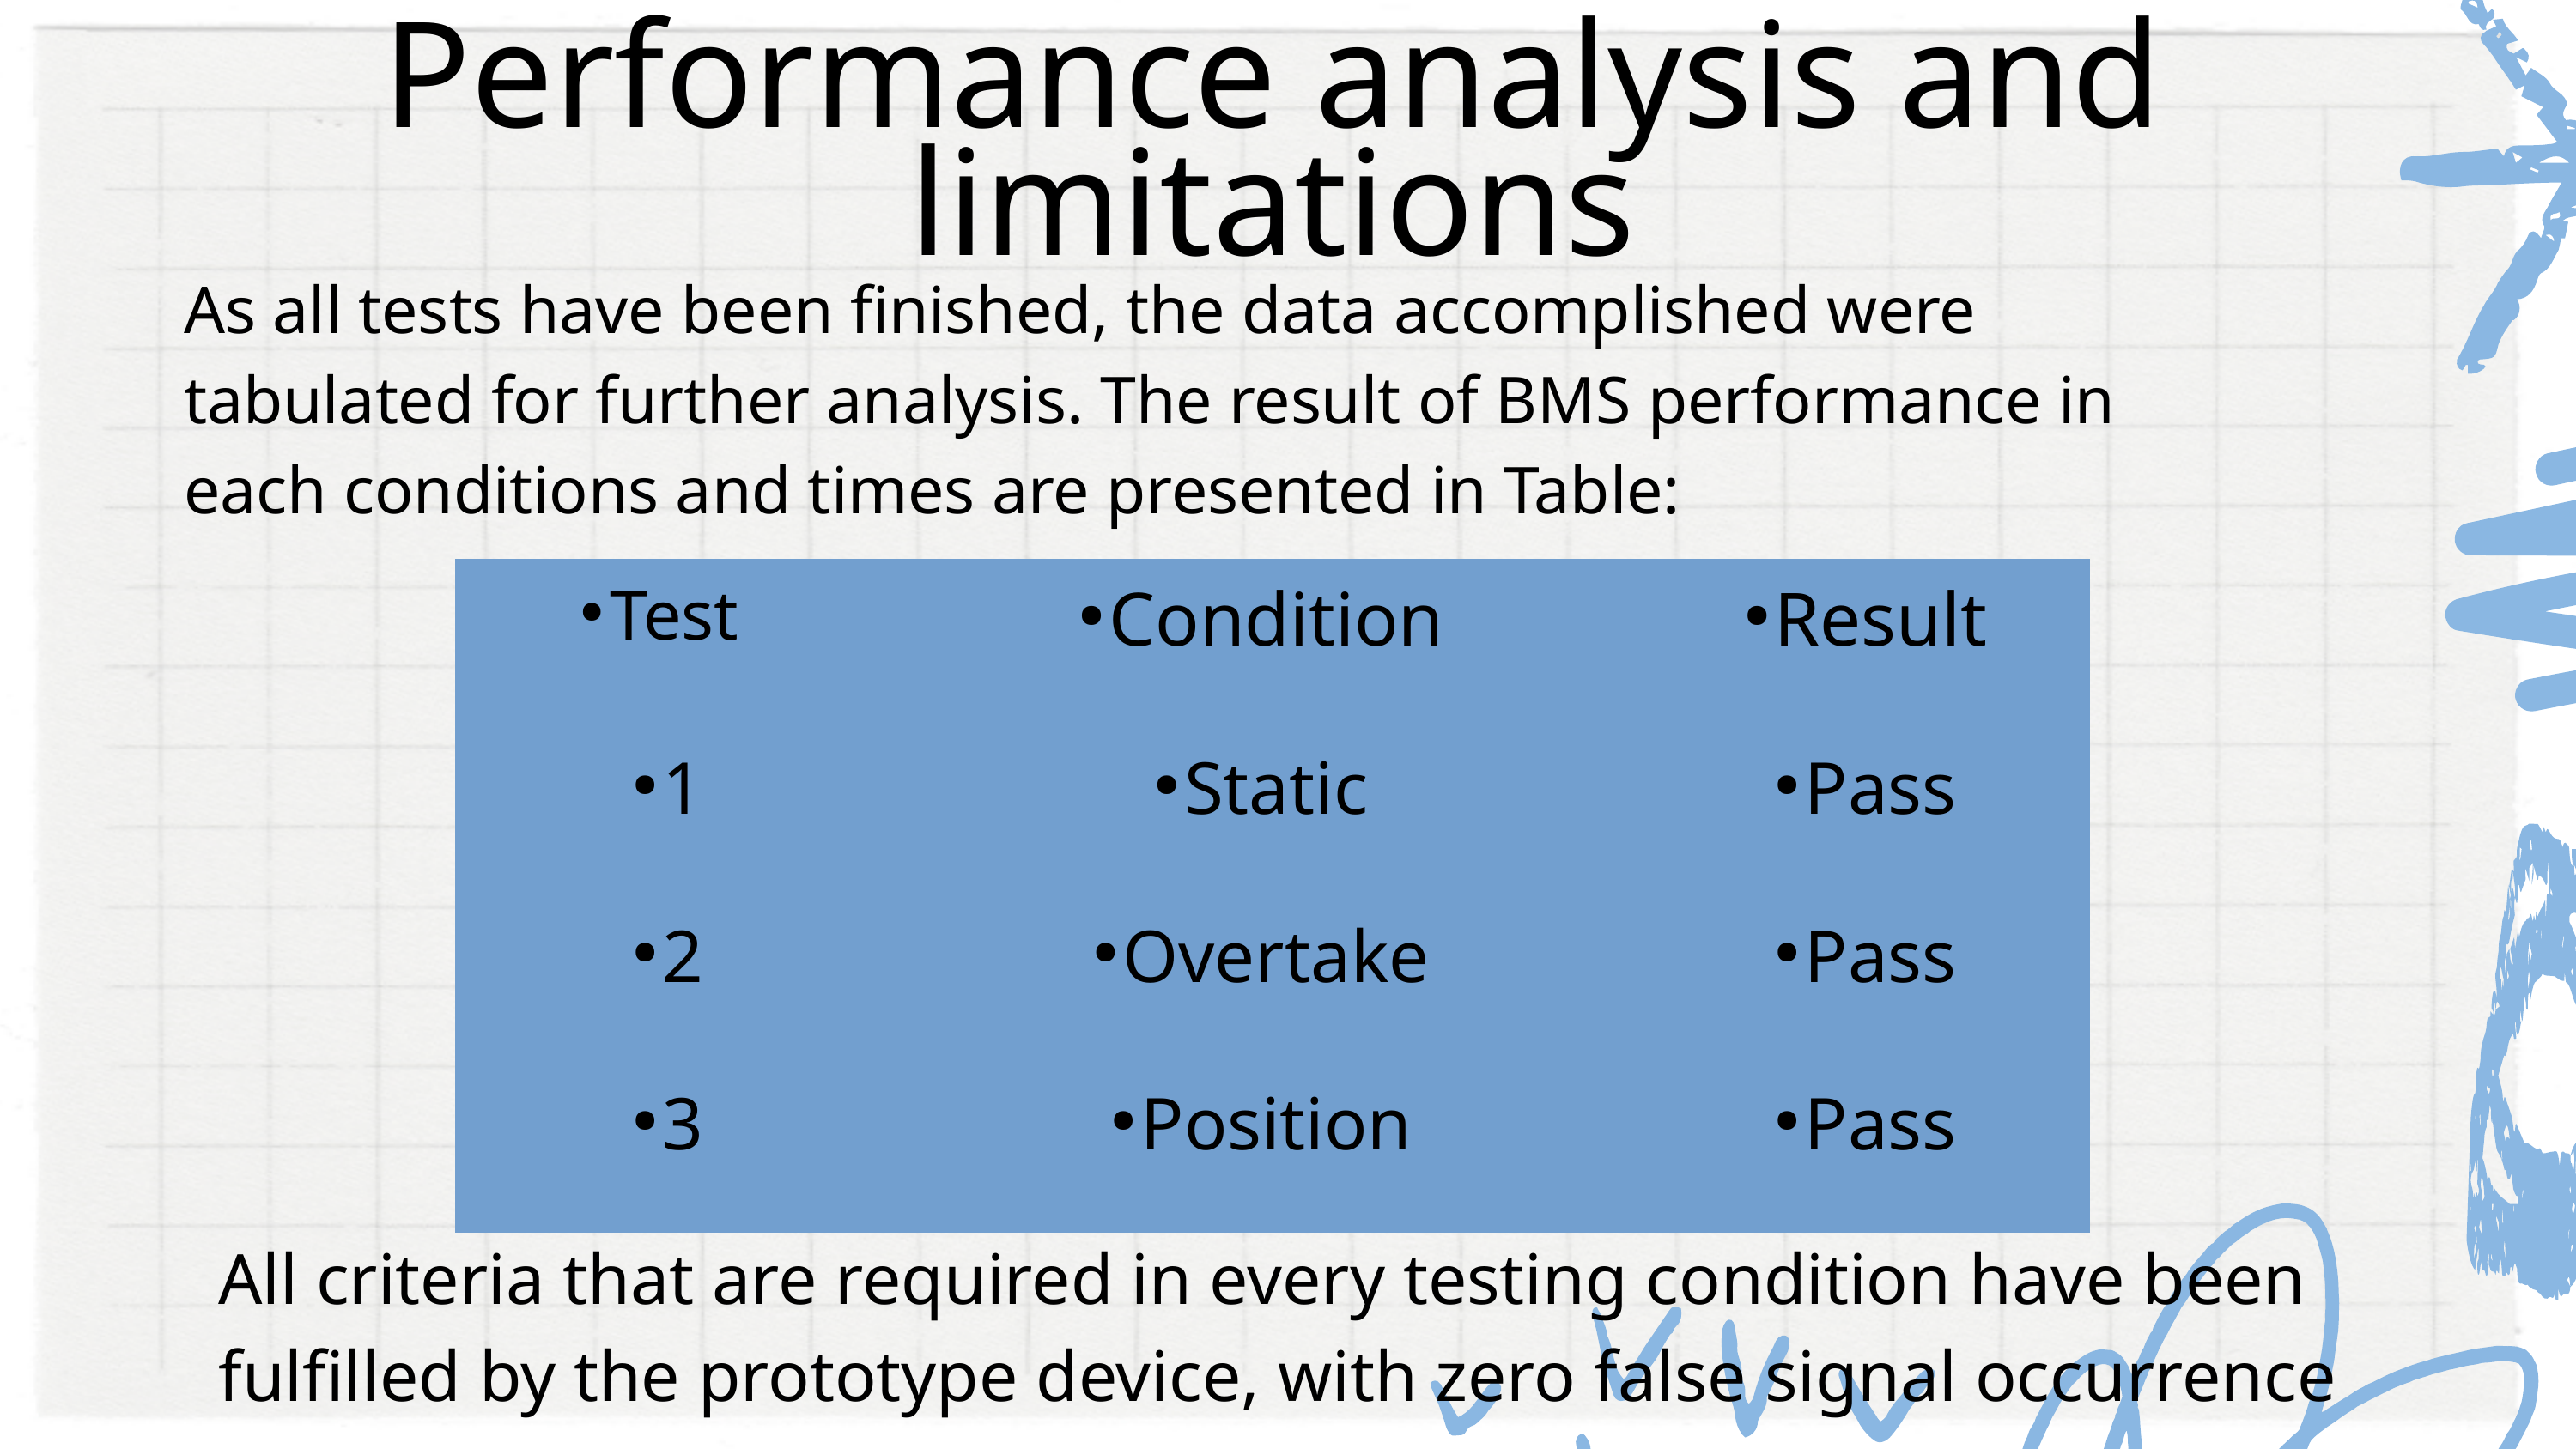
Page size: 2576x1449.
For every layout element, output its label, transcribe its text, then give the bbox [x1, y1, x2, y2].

text_box As all tests have been finished, the data accomplished were tabulated for further analysis. The result of BMS performance in each conditions and times are presented in Table: [184, 256, 2265, 523]
table_cell 3 [455, 1064, 881, 1221]
text_box Performance analysis and limitations [218, 29, 2327, 297]
table_cell Position [881, 1064, 1642, 1221]
table_cell 1 [455, 729, 881, 897]
text_box [0, 0, 2576, 1449]
table_header Test [455, 559, 881, 729]
table_cell Static [881, 729, 1642, 897]
table_cell 2 [455, 897, 881, 1064]
table_cell Overtake [881, 897, 1642, 1064]
text_box All criteria that are required in every testing condition have been fulfilled by the prototype device, with zero false signal occurrence [218, 1221, 2382, 1449]
table_header Result [1642, 559, 2090, 729]
table_cell Pass [1642, 897, 2090, 1064]
table_cell Pass [1642, 1064, 2090, 1221]
table_cell Pass [1642, 729, 2090, 897]
table_header Condition [881, 559, 1642, 729]
